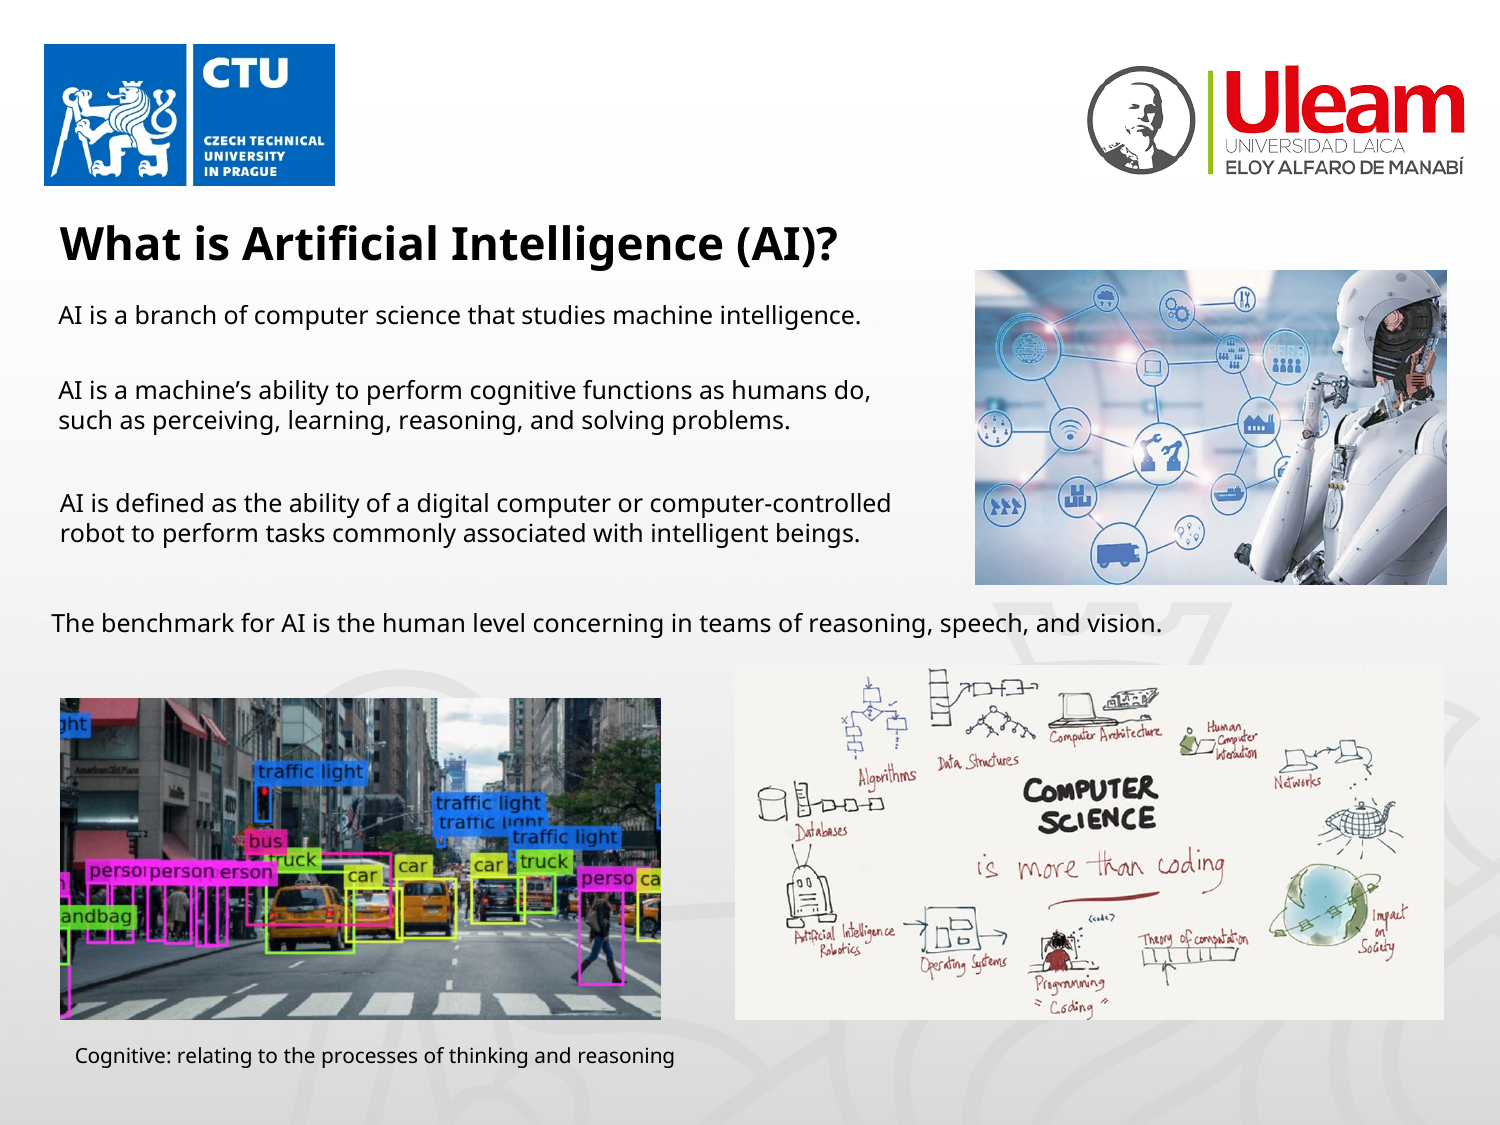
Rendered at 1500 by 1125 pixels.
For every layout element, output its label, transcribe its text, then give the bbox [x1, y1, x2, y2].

title What is Artificial Intelligence (AI)? [45, 212, 1006, 292]
text_box The benchmark for AI is the human level concerning in teams of reasoning, speech, and vision. [30, 600, 1411, 676]
text_box Cognitive: relating to the processes of thinking and reasoning [60, 1035, 796, 1100]
text_box AI is defined as the ability of a digital computer or computer-controlled robot to perform tasks commonly associated with intelligent beings. [45, 480, 931, 585]
picture [0, 0, 1500, 1125]
text_box AI is a branch of computer science that studies machine intelligence. [43, 292, 975, 368]
text_box AI is a machine’s ability to perform cognitive functions as humans do, such as perceiving, learning, reasoning, and solving problems. [43, 368, 931, 442]
